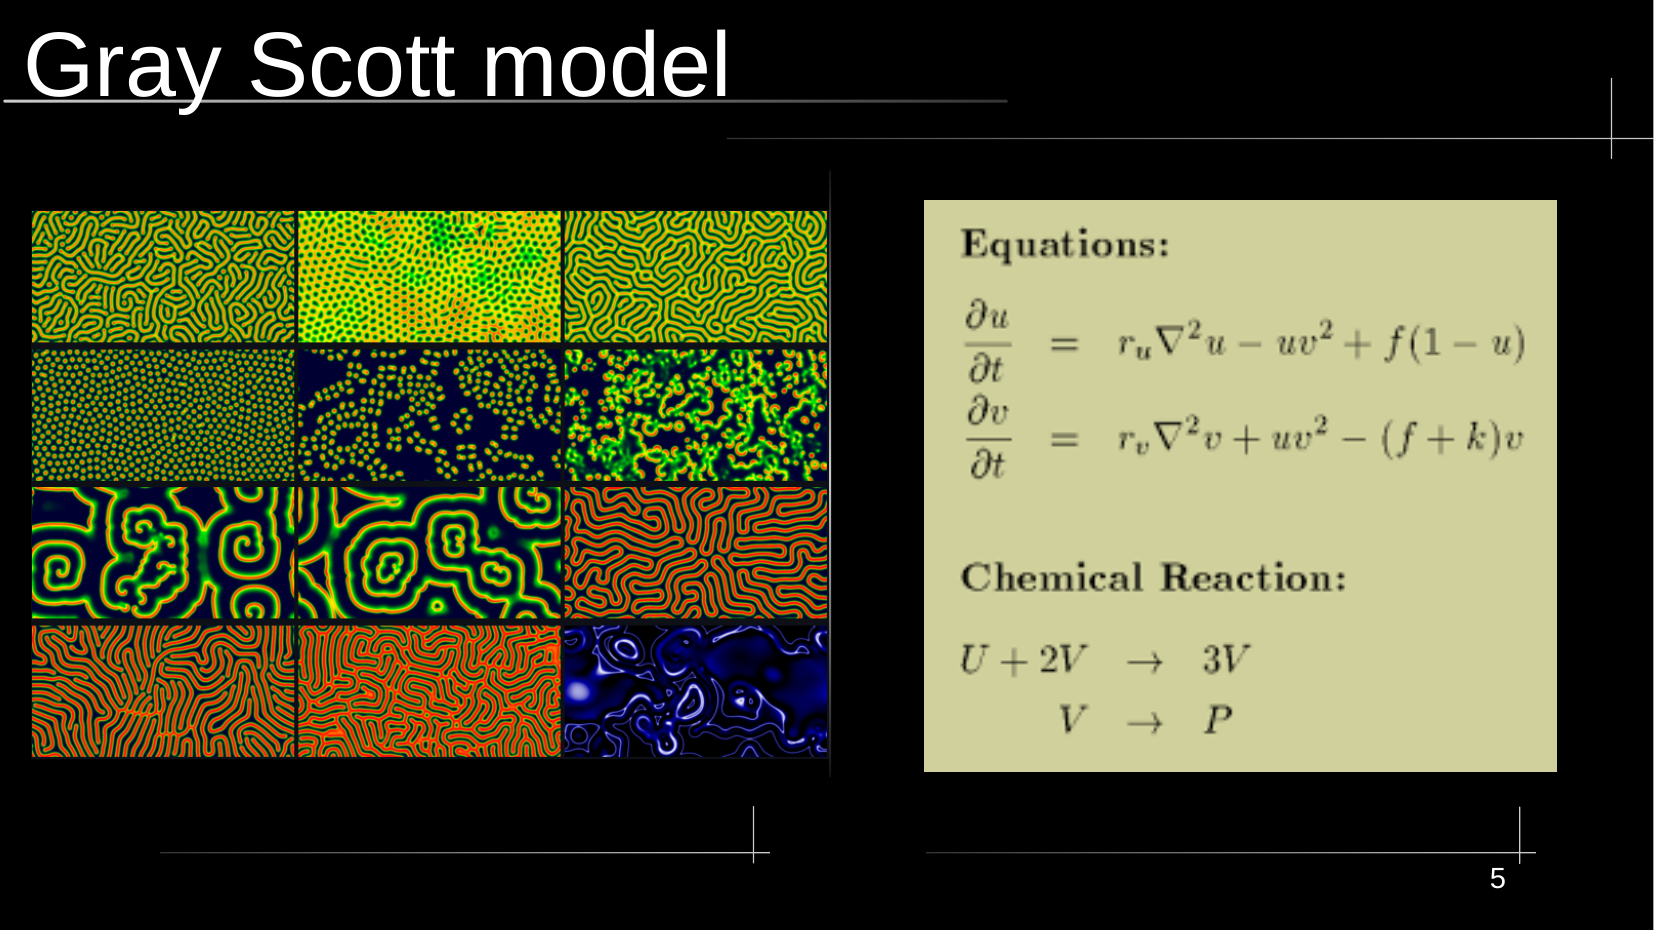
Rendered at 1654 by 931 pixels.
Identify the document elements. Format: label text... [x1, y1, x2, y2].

picture [31, 210, 829, 759]
title Gray Scott model [23, 11, 1589, 119]
picture [924, 200, 1557, 772]
